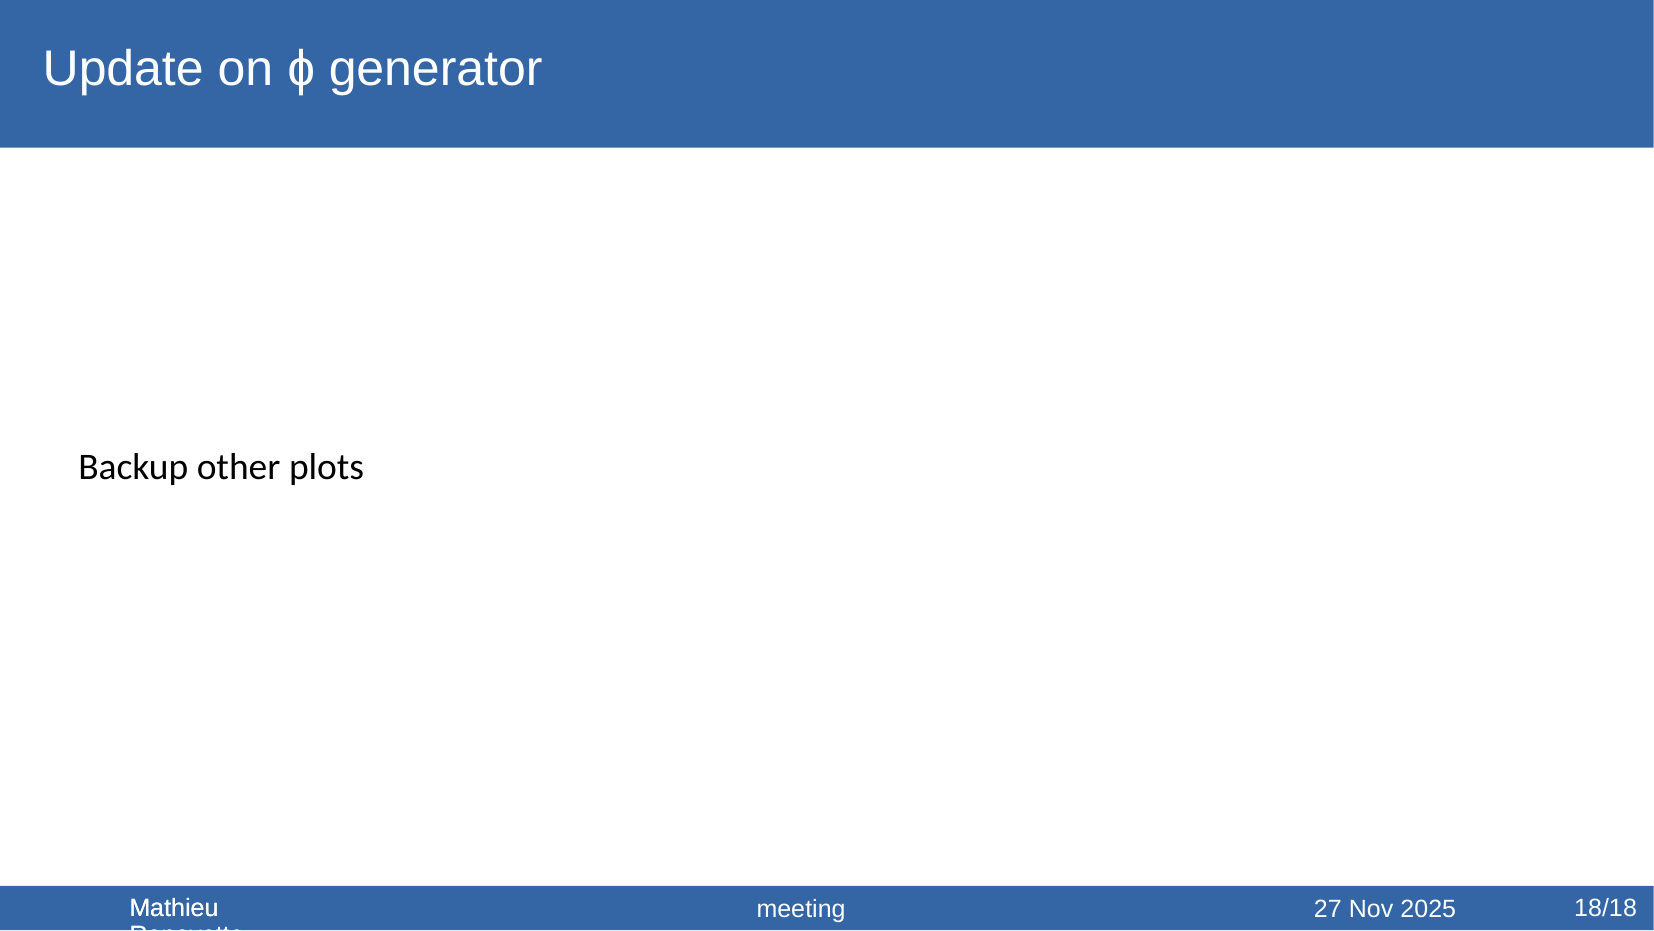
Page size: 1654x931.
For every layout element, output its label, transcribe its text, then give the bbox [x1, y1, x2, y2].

text_box Mathieu Ronayette [114, 885, 355, 929]
text_box [0, 885, 131, 931]
text_box meeting [734, 887, 953, 931]
text_box 18/18 [1559, 885, 1654, 930]
text_box [0, 0, 1654, 148]
text_box Update on ɸ generator [27, 32, 886, 106]
text_box [226, 885, 1654, 931]
text_box Backup other plots [63, 434, 501, 496]
text_box 27 Nov 2025 [1299, 887, 1536, 931]
